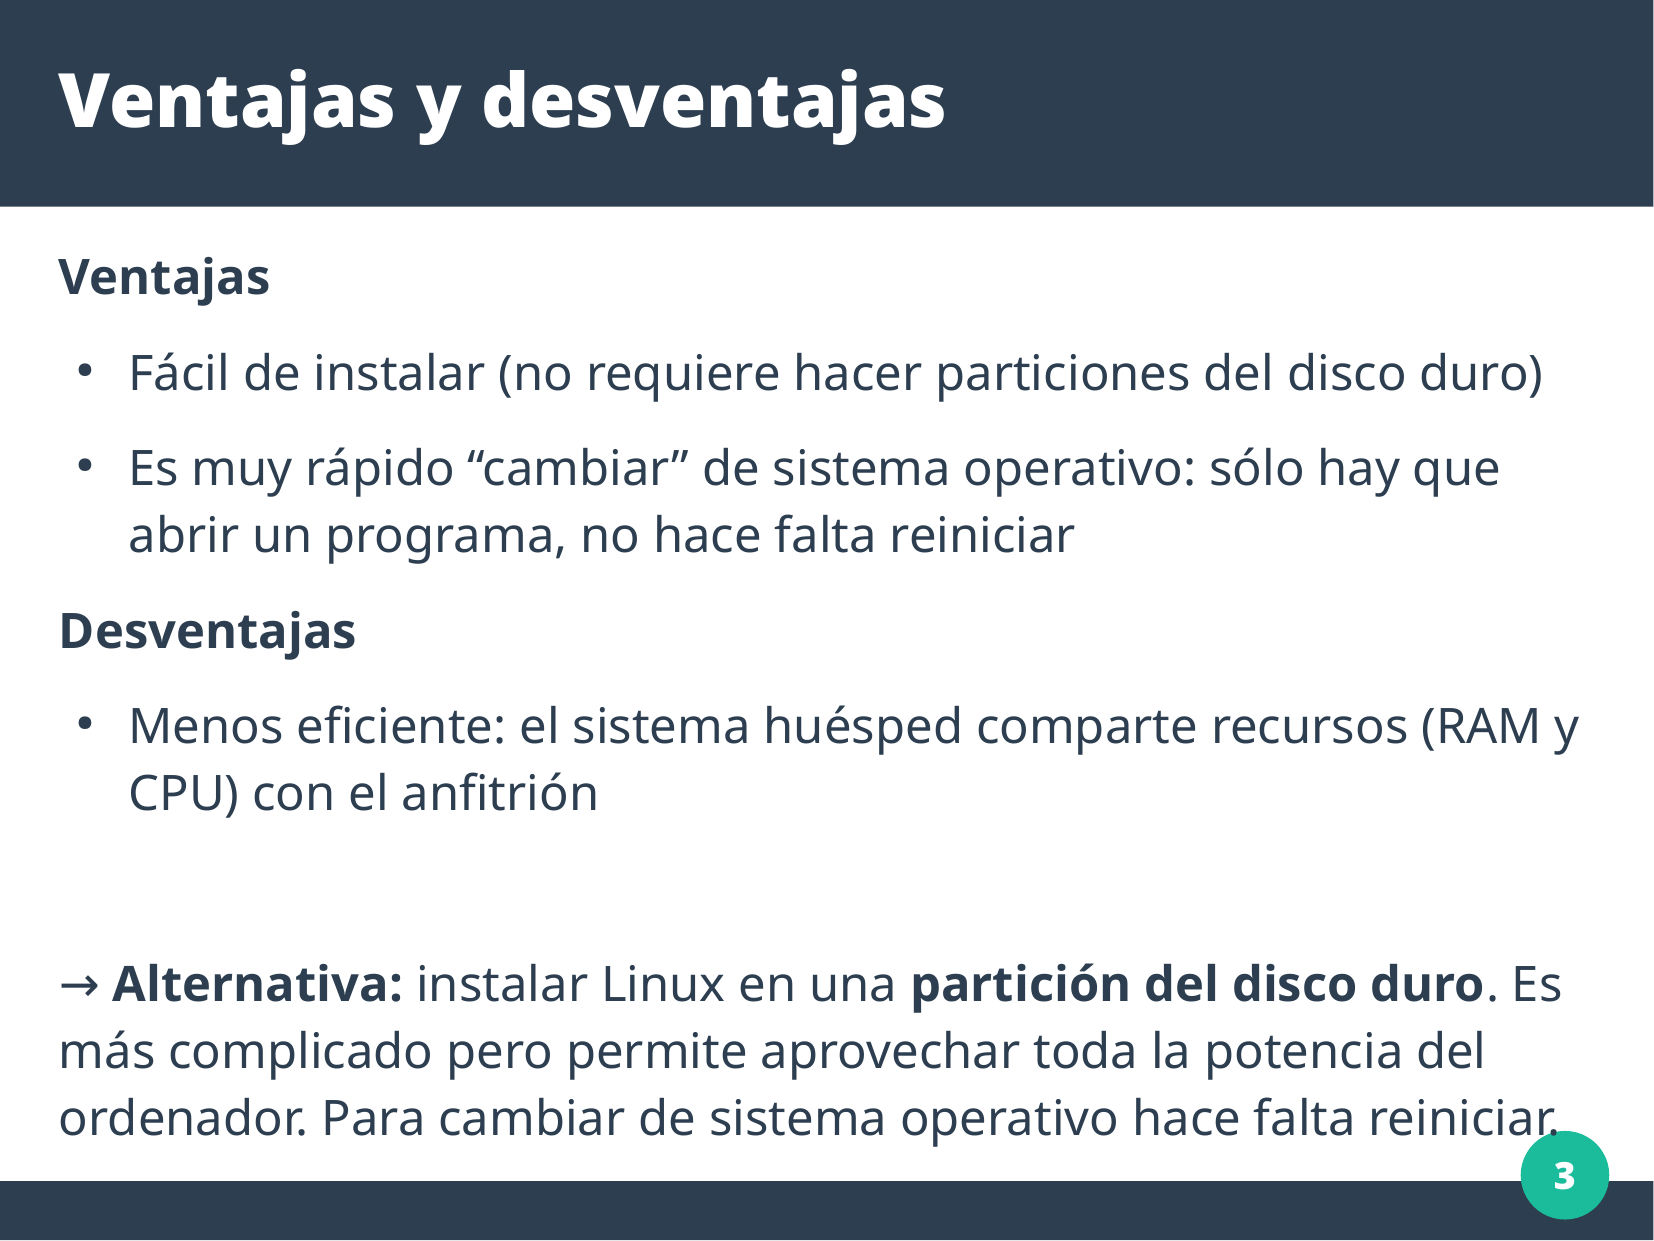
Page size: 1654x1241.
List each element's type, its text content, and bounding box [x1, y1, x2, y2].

title Ventajas y desventajas [59, 19, 1595, 178]
list Ventajas Fácil de instalar (no requiere hacer particiones del disco duro) Es muy rápido “cambiar” de sistema operativo: sólo hay que abrir un programa, no hace falta reiniciar Desventajas Menos eficiente: el sistema huésped comparte recursos (RAM y CPU) con el anfitrión → Alternativa: instalar Linux en una partición del disco duro. Es más complicado pero permite aprovechar toda la potencia del ordenador. Para cambiar de sistema operativo hace falta reiniciar. [59, 242, 1595, 1152]
